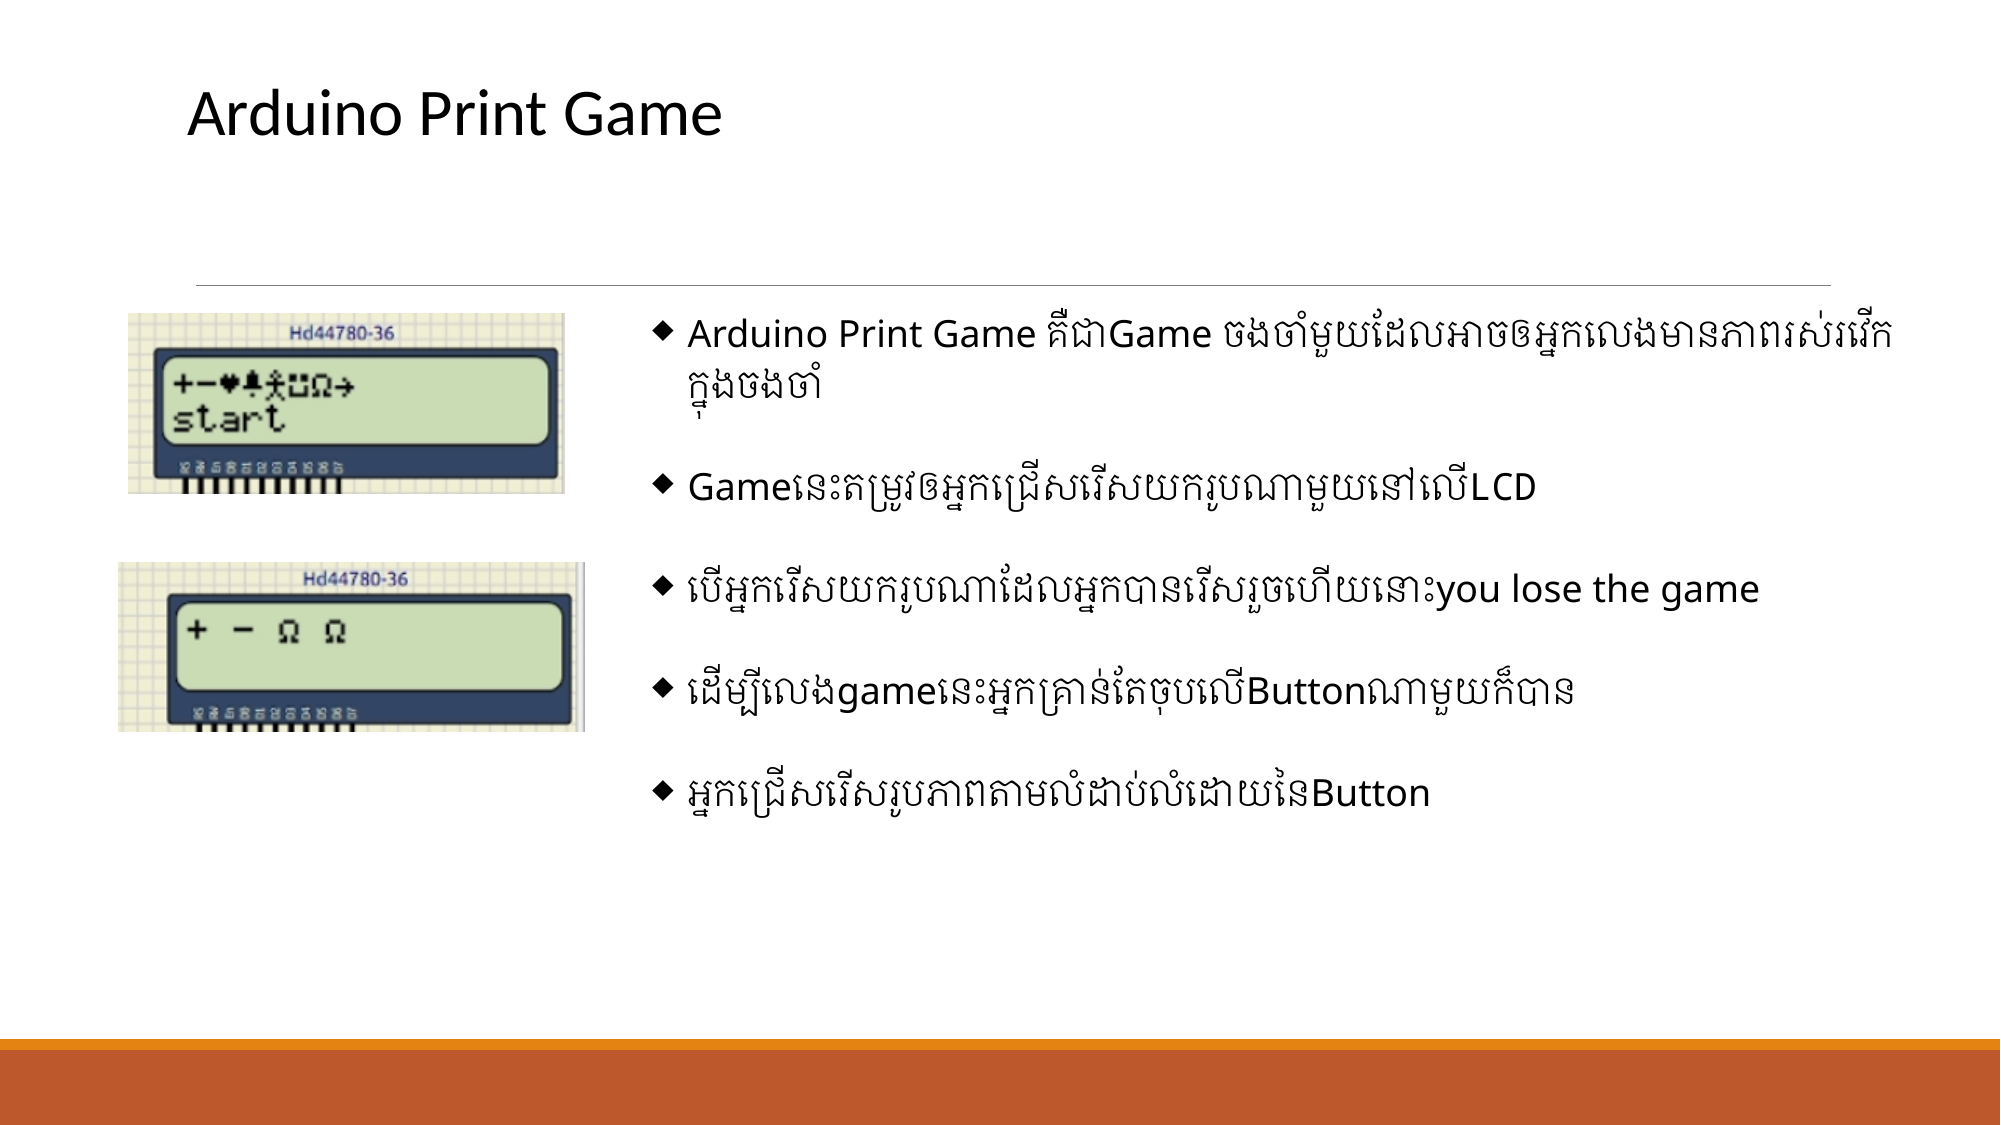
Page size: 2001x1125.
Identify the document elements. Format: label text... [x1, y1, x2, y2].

picture [118, 562, 585, 732]
picture [128, 313, 565, 494]
title Arduino Print Game [187, 0, 1838, 238]
text_box Arduino Print Game គឺជាGame ចងចាំមួយដែលអាចឲអ្នកលេងមានភាពរស់រវើកក្នុងចងចាំ Gameនេះតម្រូវឲអ្នកជ្រើសរើសយករូបណាមួយនៅលើLCD បើអ្នករើសយករូបណាដែលអ្នកបានរើសរួចហើយនេាះyou lose the game ដើម្បីលេងgameនេះអ្នកគ្រាន់តែចុបលើButtonណាមួយក៏បាន អ្នកជ្រើសរើសរូបភាពតាមលំដាប់លំដោយនៃButton [637, 299, 1951, 1013]
